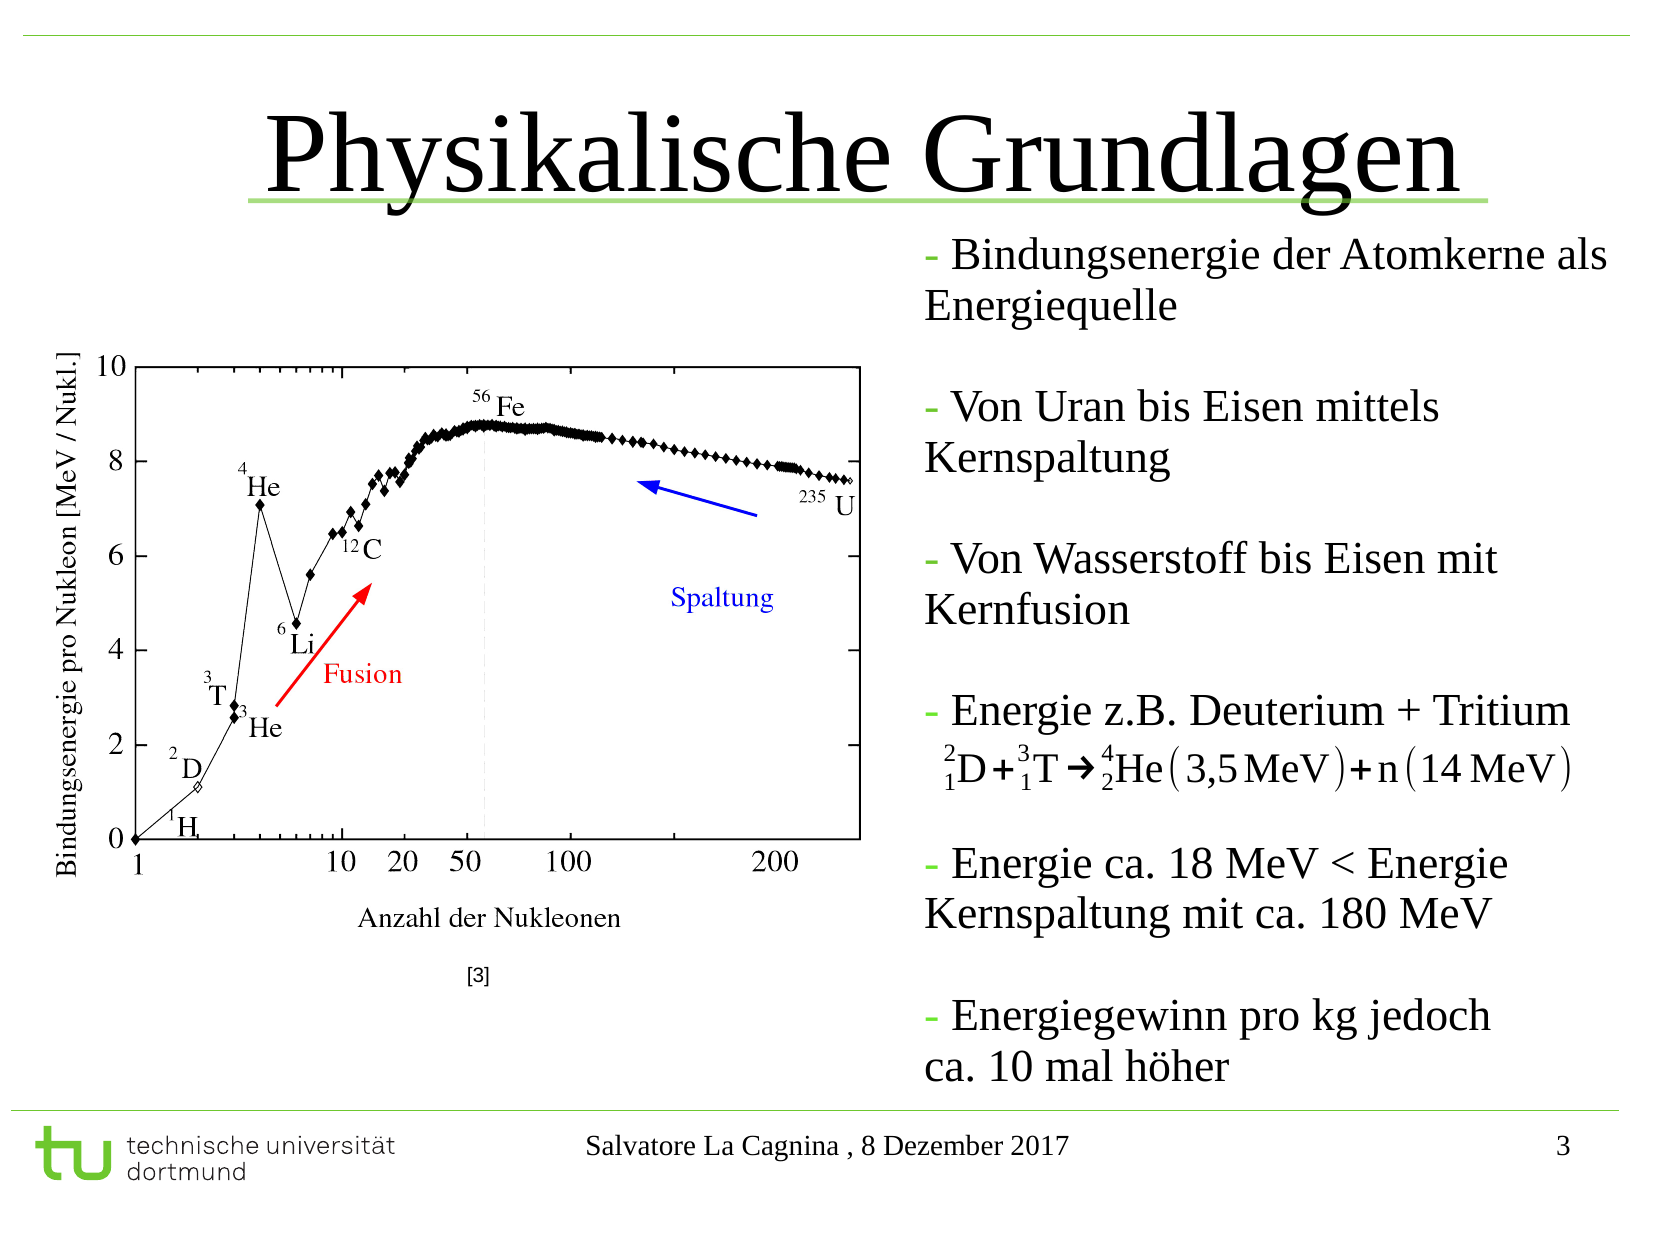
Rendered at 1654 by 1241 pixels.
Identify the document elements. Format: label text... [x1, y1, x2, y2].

picture [47, 347, 861, 934]
chart [933, 738, 1583, 797]
chart [35, 1125, 461, 1241]
title Physikalische Grundlagen [82, 49, 1571, 257]
text_box - Bindungsenergie der Atomkerne als Energiequelle - Von Uran bis Eisen mittels Kernspaltung - Von Wasserstoff bis Eisen mit Kernfusion - Energie z.B. Deuterium + Tritium - Energie ca. 18 MeV < Energie Kernspaltung mit ca. 180 MeV - Energiegewinn pro kg jedoch ca. 10 mal höher [909, 221, 1630, 1099]
text_box [3] [377, 956, 579, 1051]
